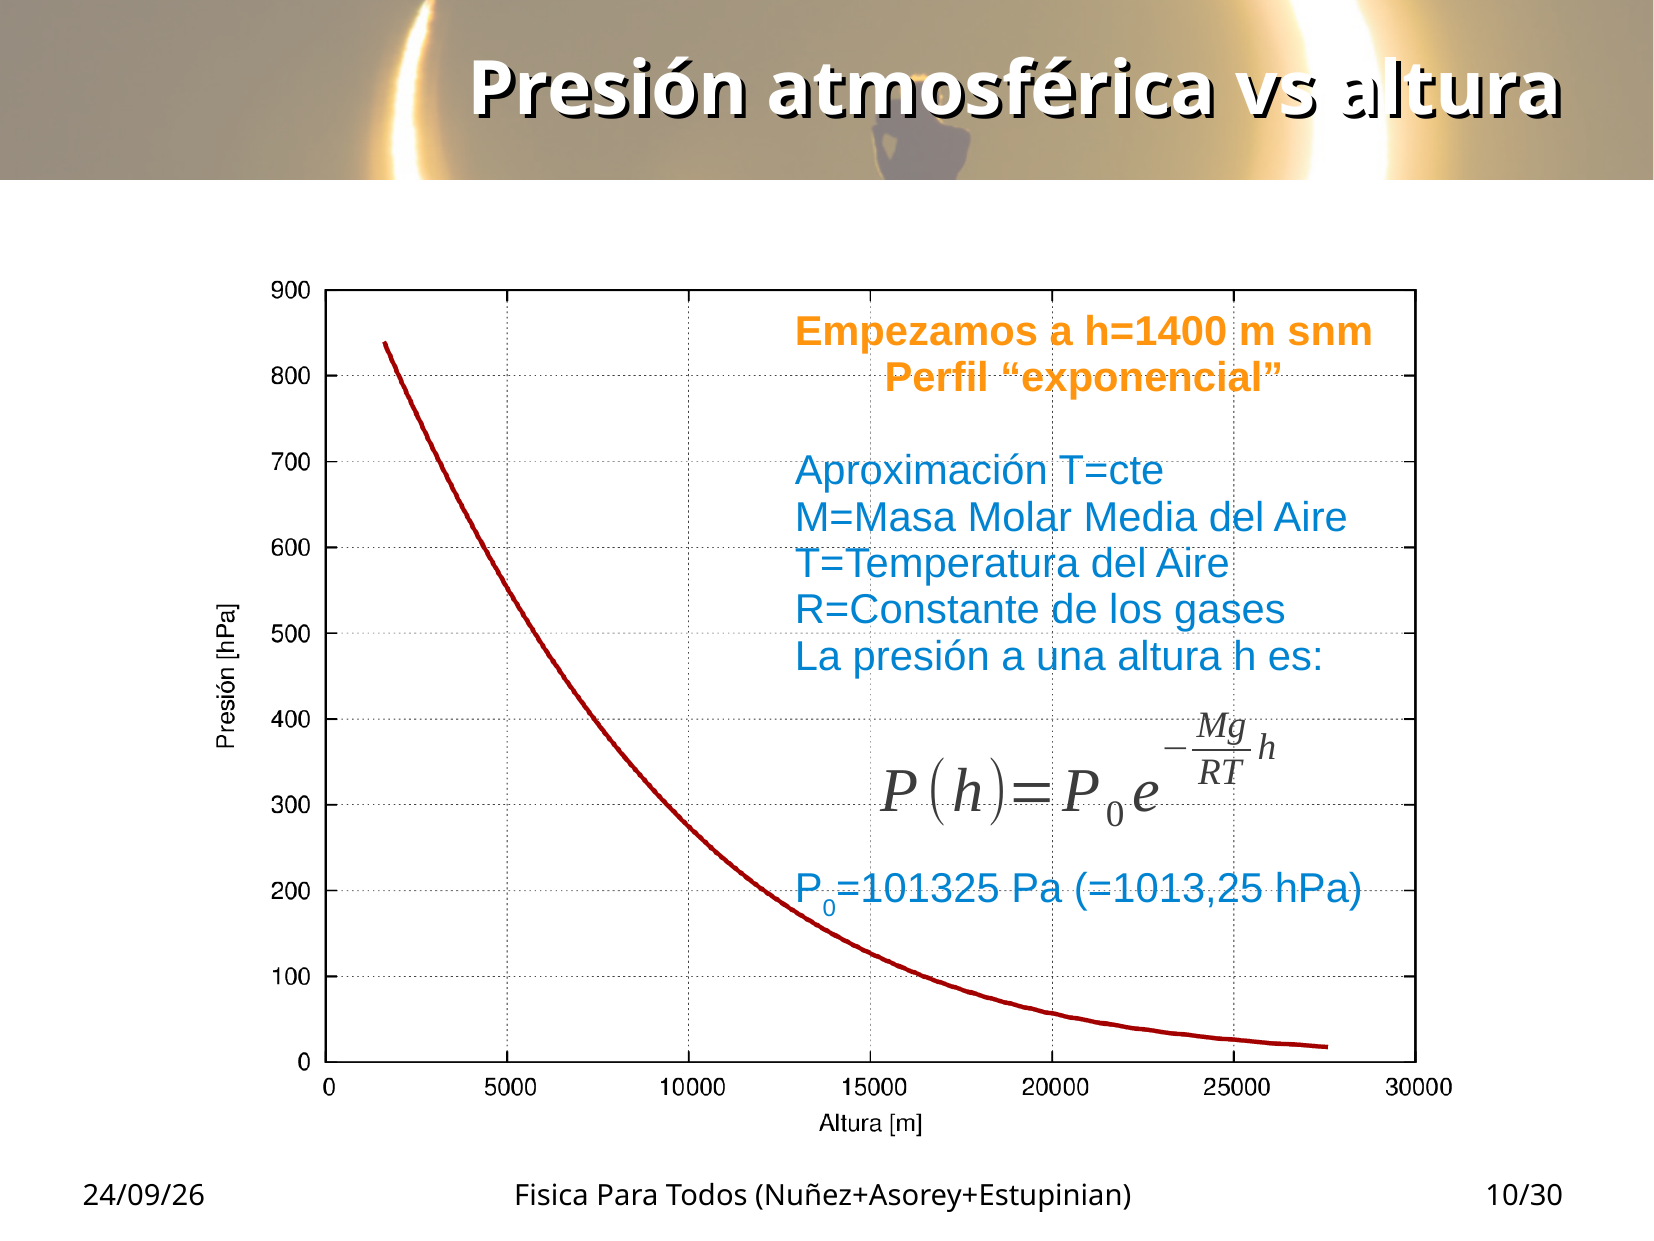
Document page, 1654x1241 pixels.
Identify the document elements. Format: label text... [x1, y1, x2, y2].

text_box Empezamos a h=1400 m snm Perfil “exponencial” Aproximación T=cte M=Masa Molar Media del Aire T=Temperatura del Aire R=Constante de los gases La presión a una altura h es: P0=101325 Pa (=1013,25 hPa) [780, 300, 1411, 976]
picture [206, 260, 1459, 1141]
chart [870, 705, 1283, 835]
picture [0, 0, 1654, 180]
title Presión atmosférica vs altura [75, 19, 1564, 151]
